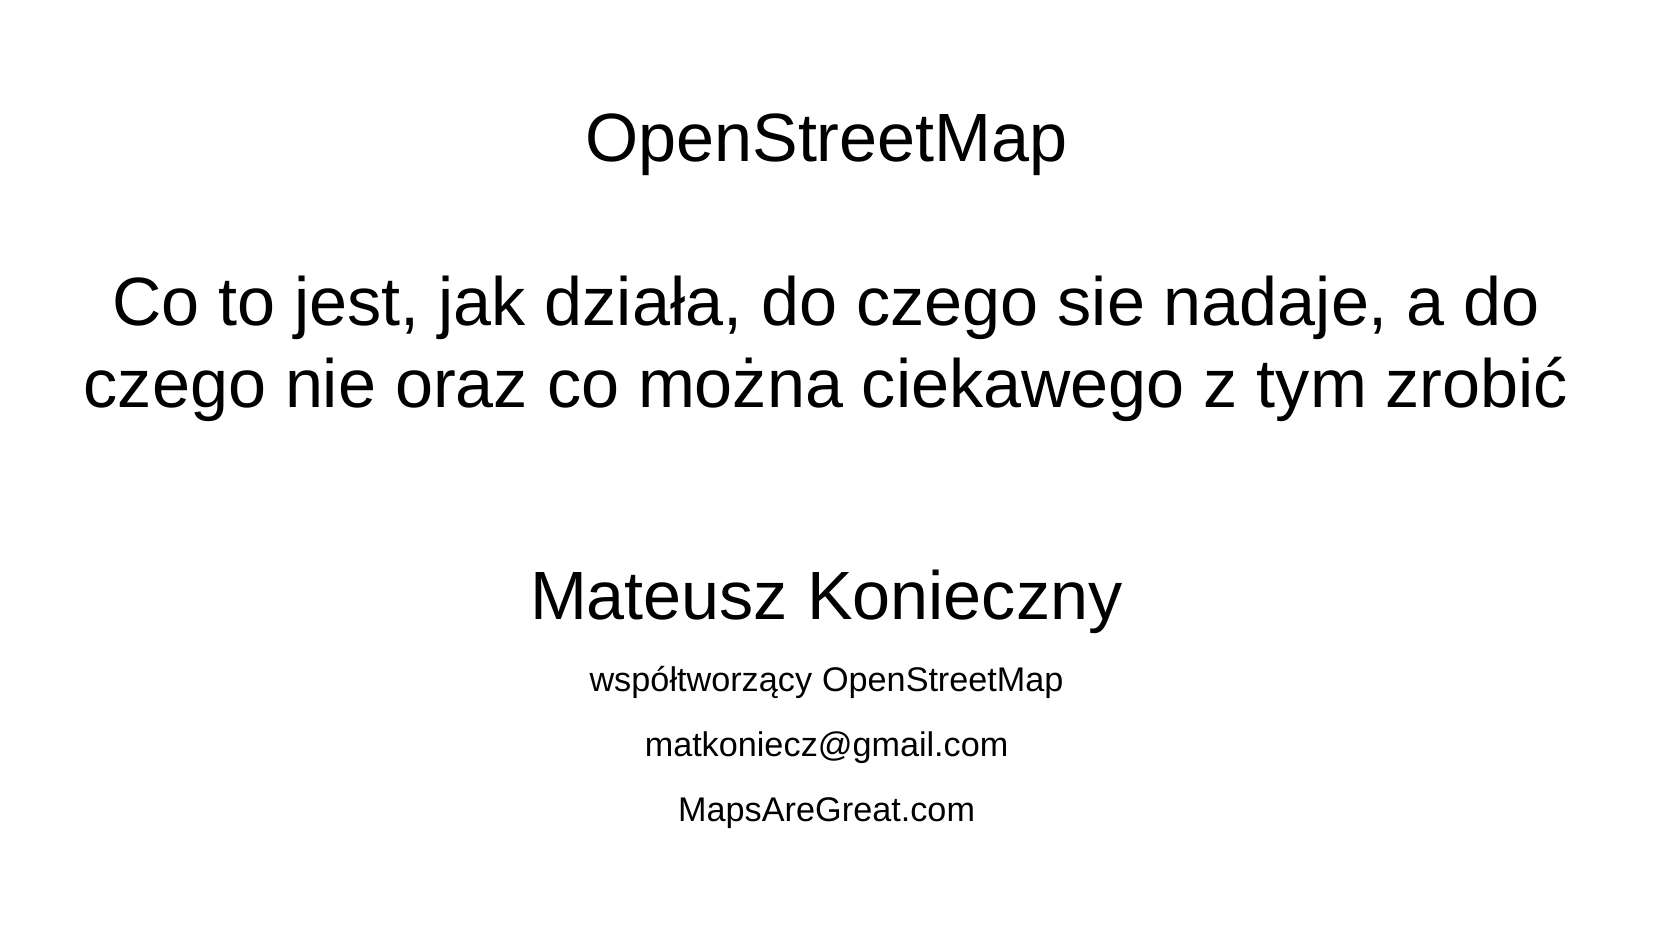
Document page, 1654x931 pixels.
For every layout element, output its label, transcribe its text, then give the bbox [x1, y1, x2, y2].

subtitle OpenStreetMap Co to jest, jak działa, do czego sie nadaje, a do czego nie oraz co można ciekawego z tym zrobić Mateusz Konieczny współtworzący OpenStreetMap matkoniecz@gmail.com MapsAreGreat.com [82, 82, 1571, 839]
